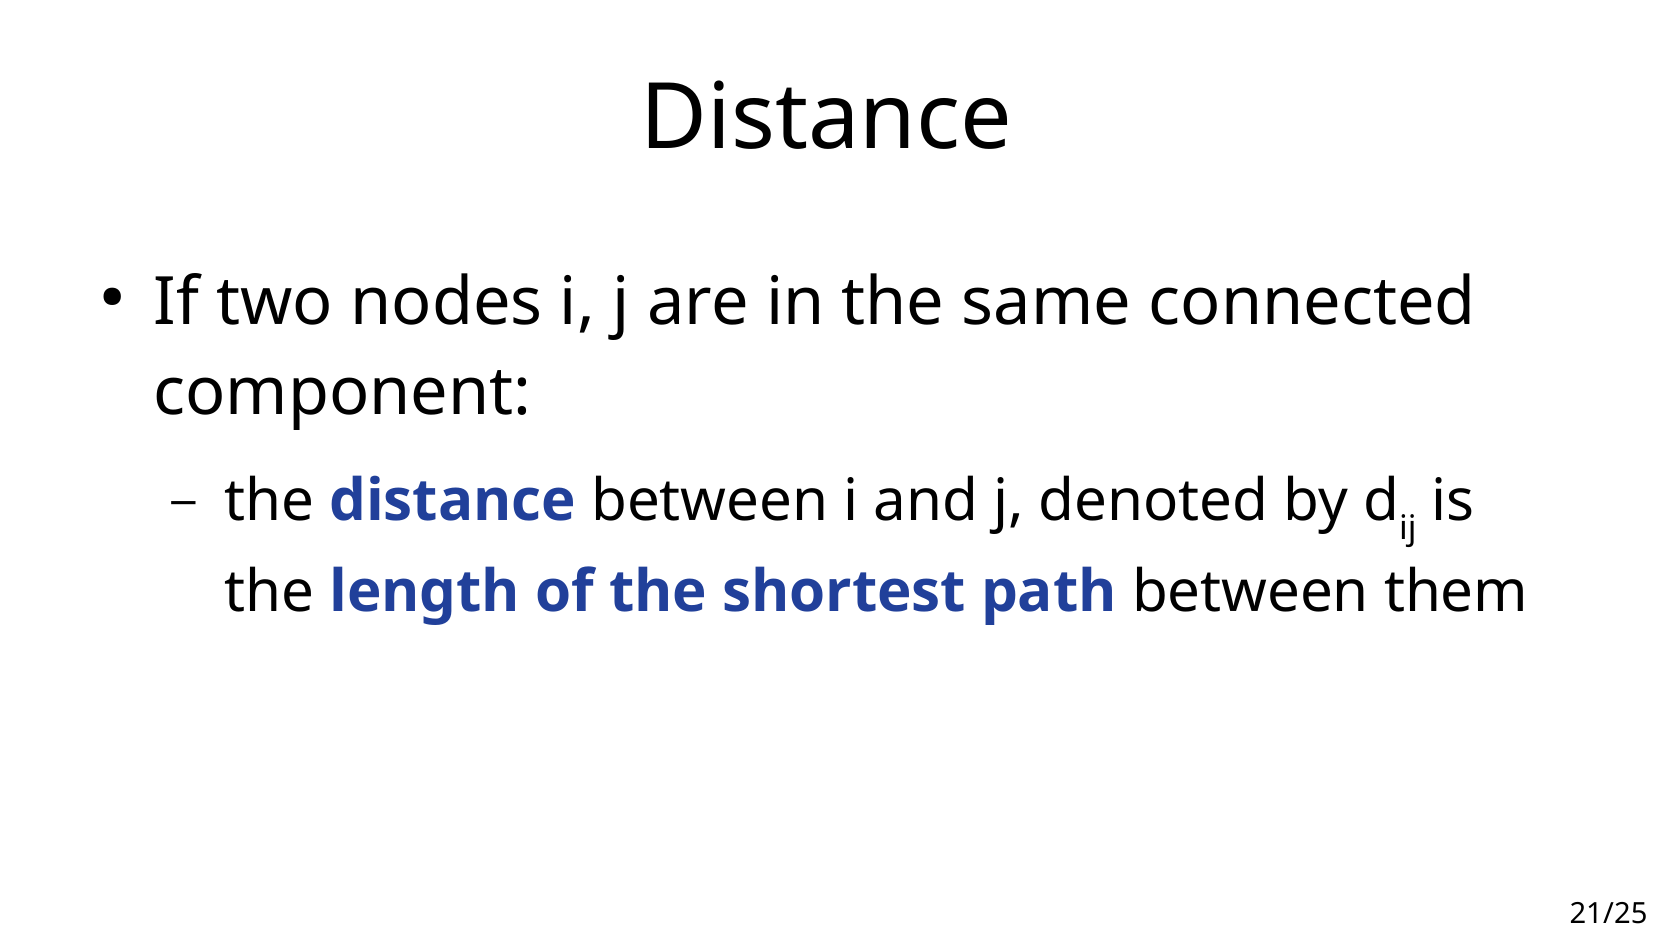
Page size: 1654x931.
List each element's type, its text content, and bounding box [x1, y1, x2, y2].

list If two nodes i, j are in the same connected component: the distance between i and j, denoted by dij is the length of the shortest path between them [82, 253, 1571, 793]
title Distance [82, 1, 1571, 226]
